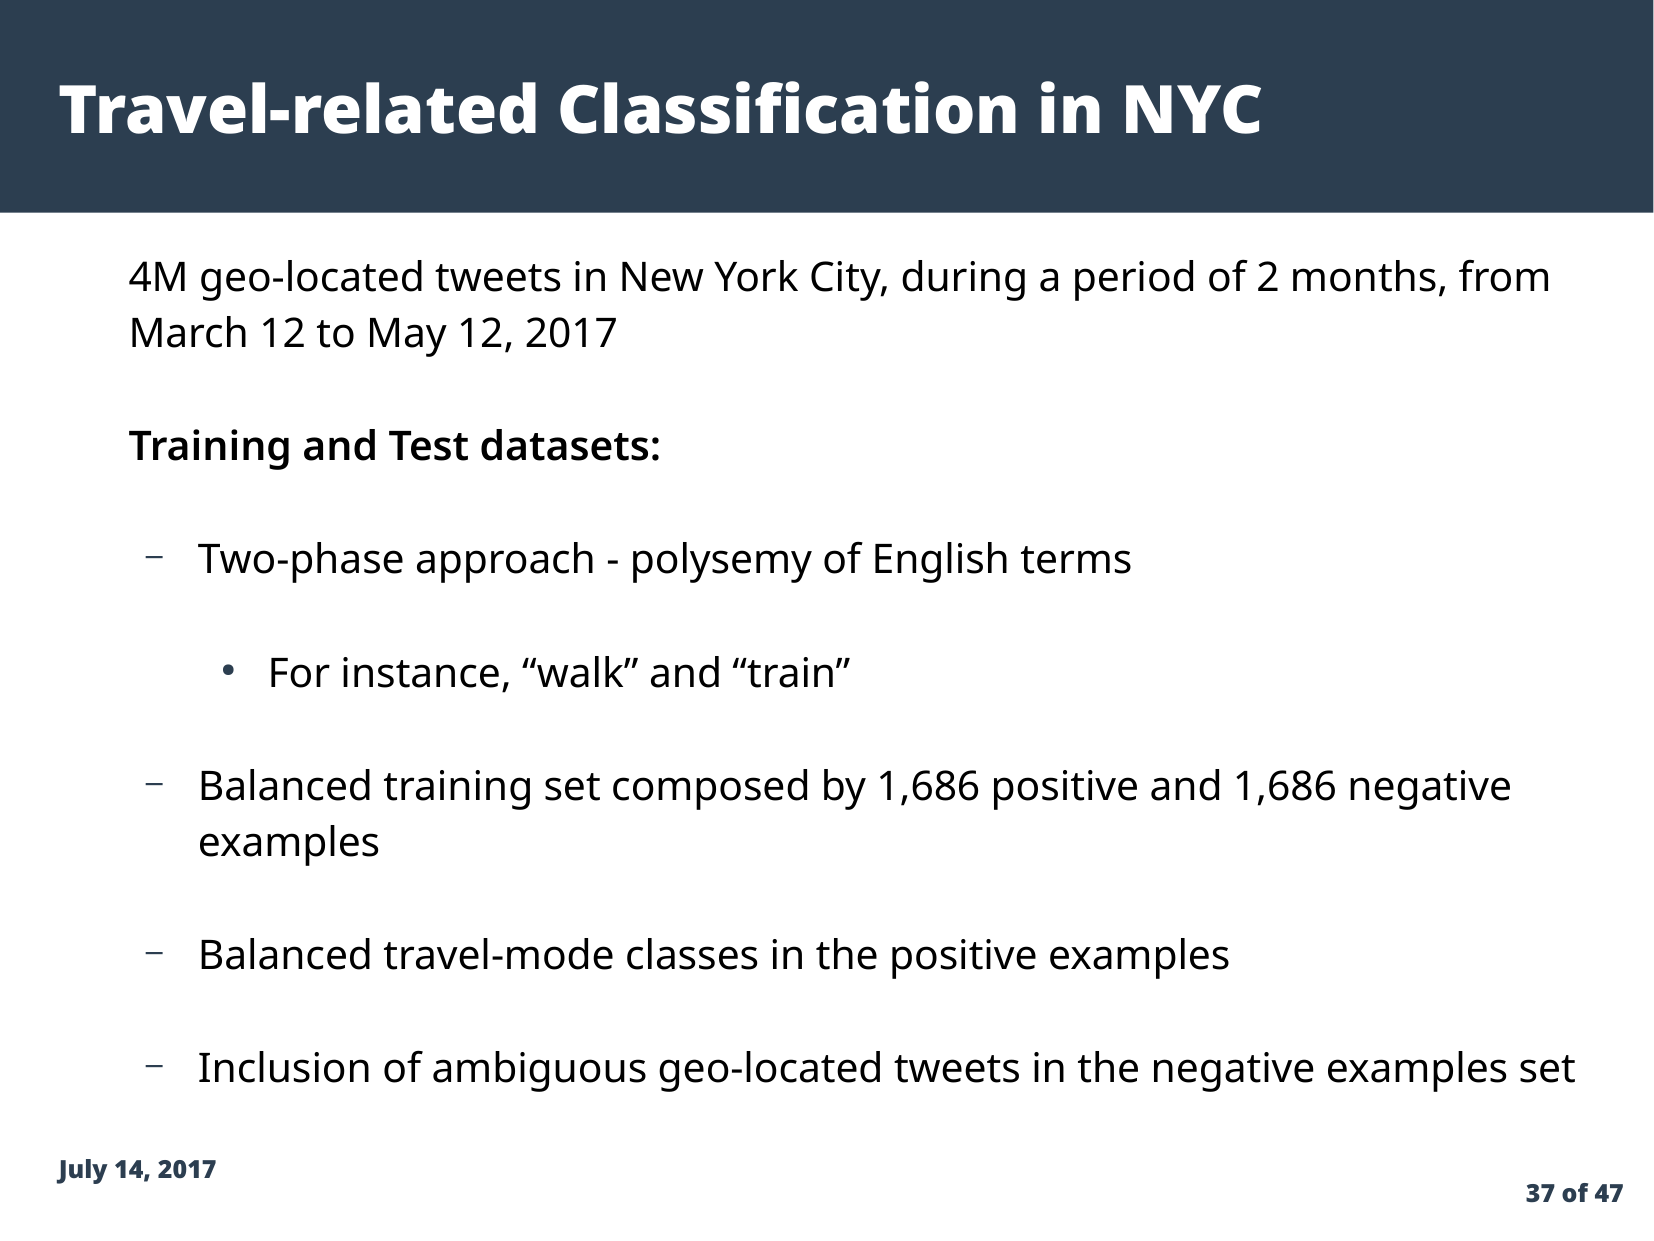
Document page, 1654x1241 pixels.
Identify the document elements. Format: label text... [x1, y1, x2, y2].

list 4M geo-located tweets in New York City, during a period of 2 months, from March 12 to May 12, 2017 Training and Test datasets: Two-phase approach - polysemy of English terms For instance, “walk” and “train” Balanced training set composed by 1,686 positive and 1,686 negative examples Balanced travel-mode classes in the positive examples Inclusion of ambiguous geo-located tweets in the negative examples set [59, 248, 1583, 1140]
title Travel-related Classification in NYC [59, 29, 1595, 187]
